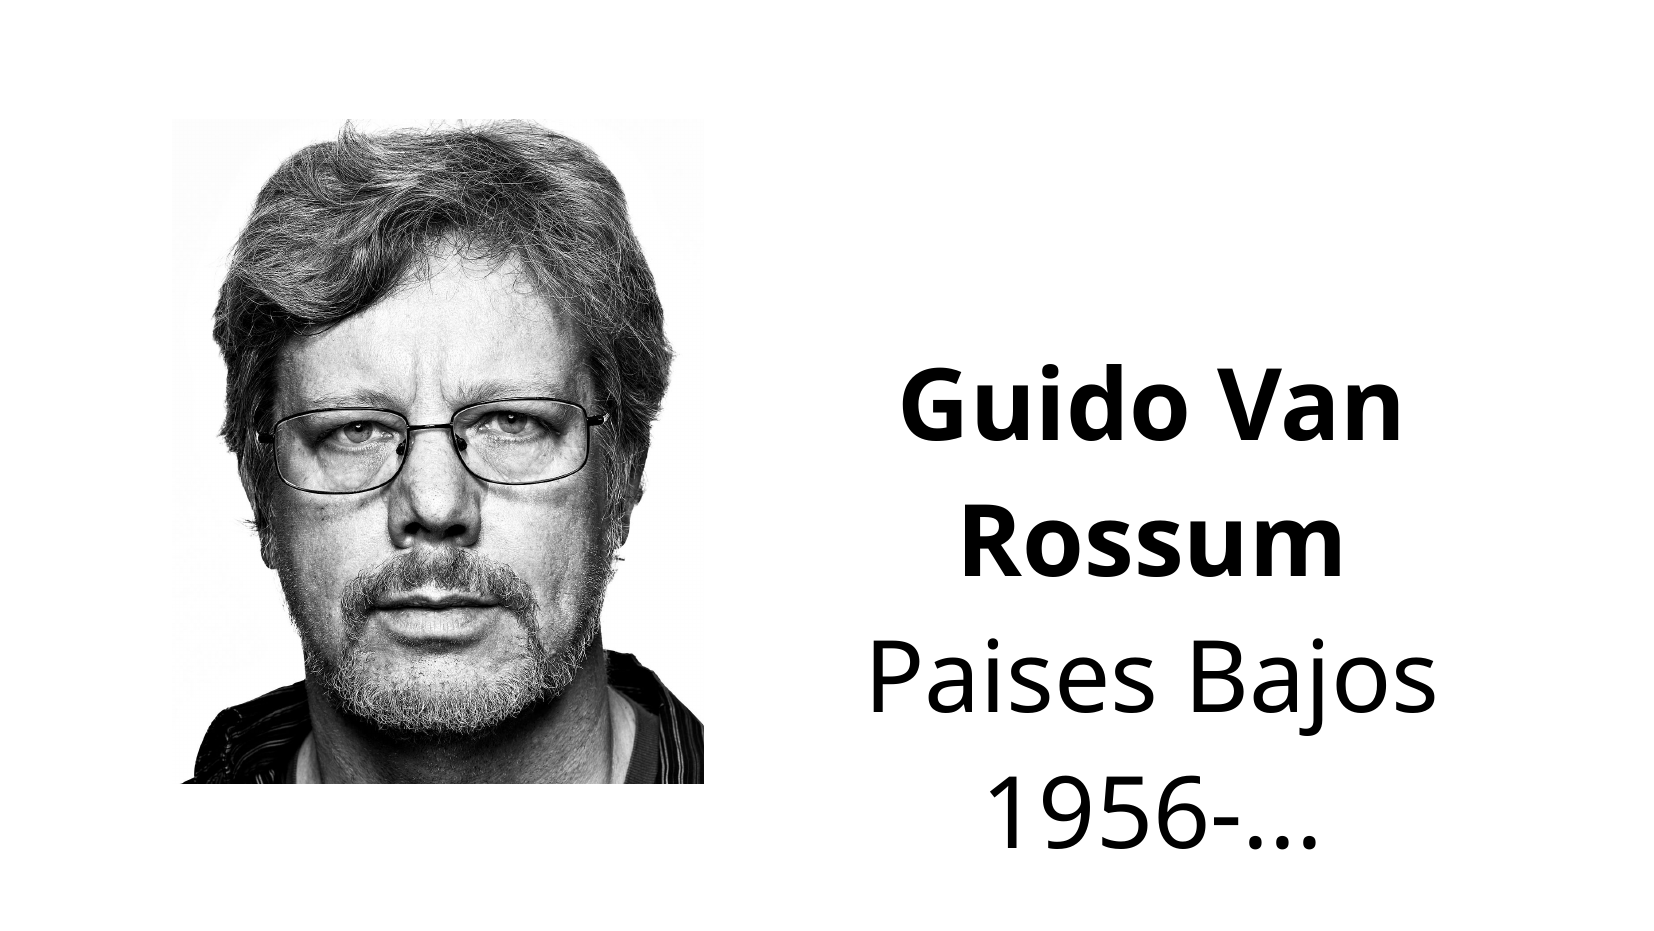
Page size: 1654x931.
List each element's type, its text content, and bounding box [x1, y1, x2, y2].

text_box Guido Van Rossum Paises Bajos 1956-... [721, 325, 1584, 741]
picture [172, 119, 704, 784]
